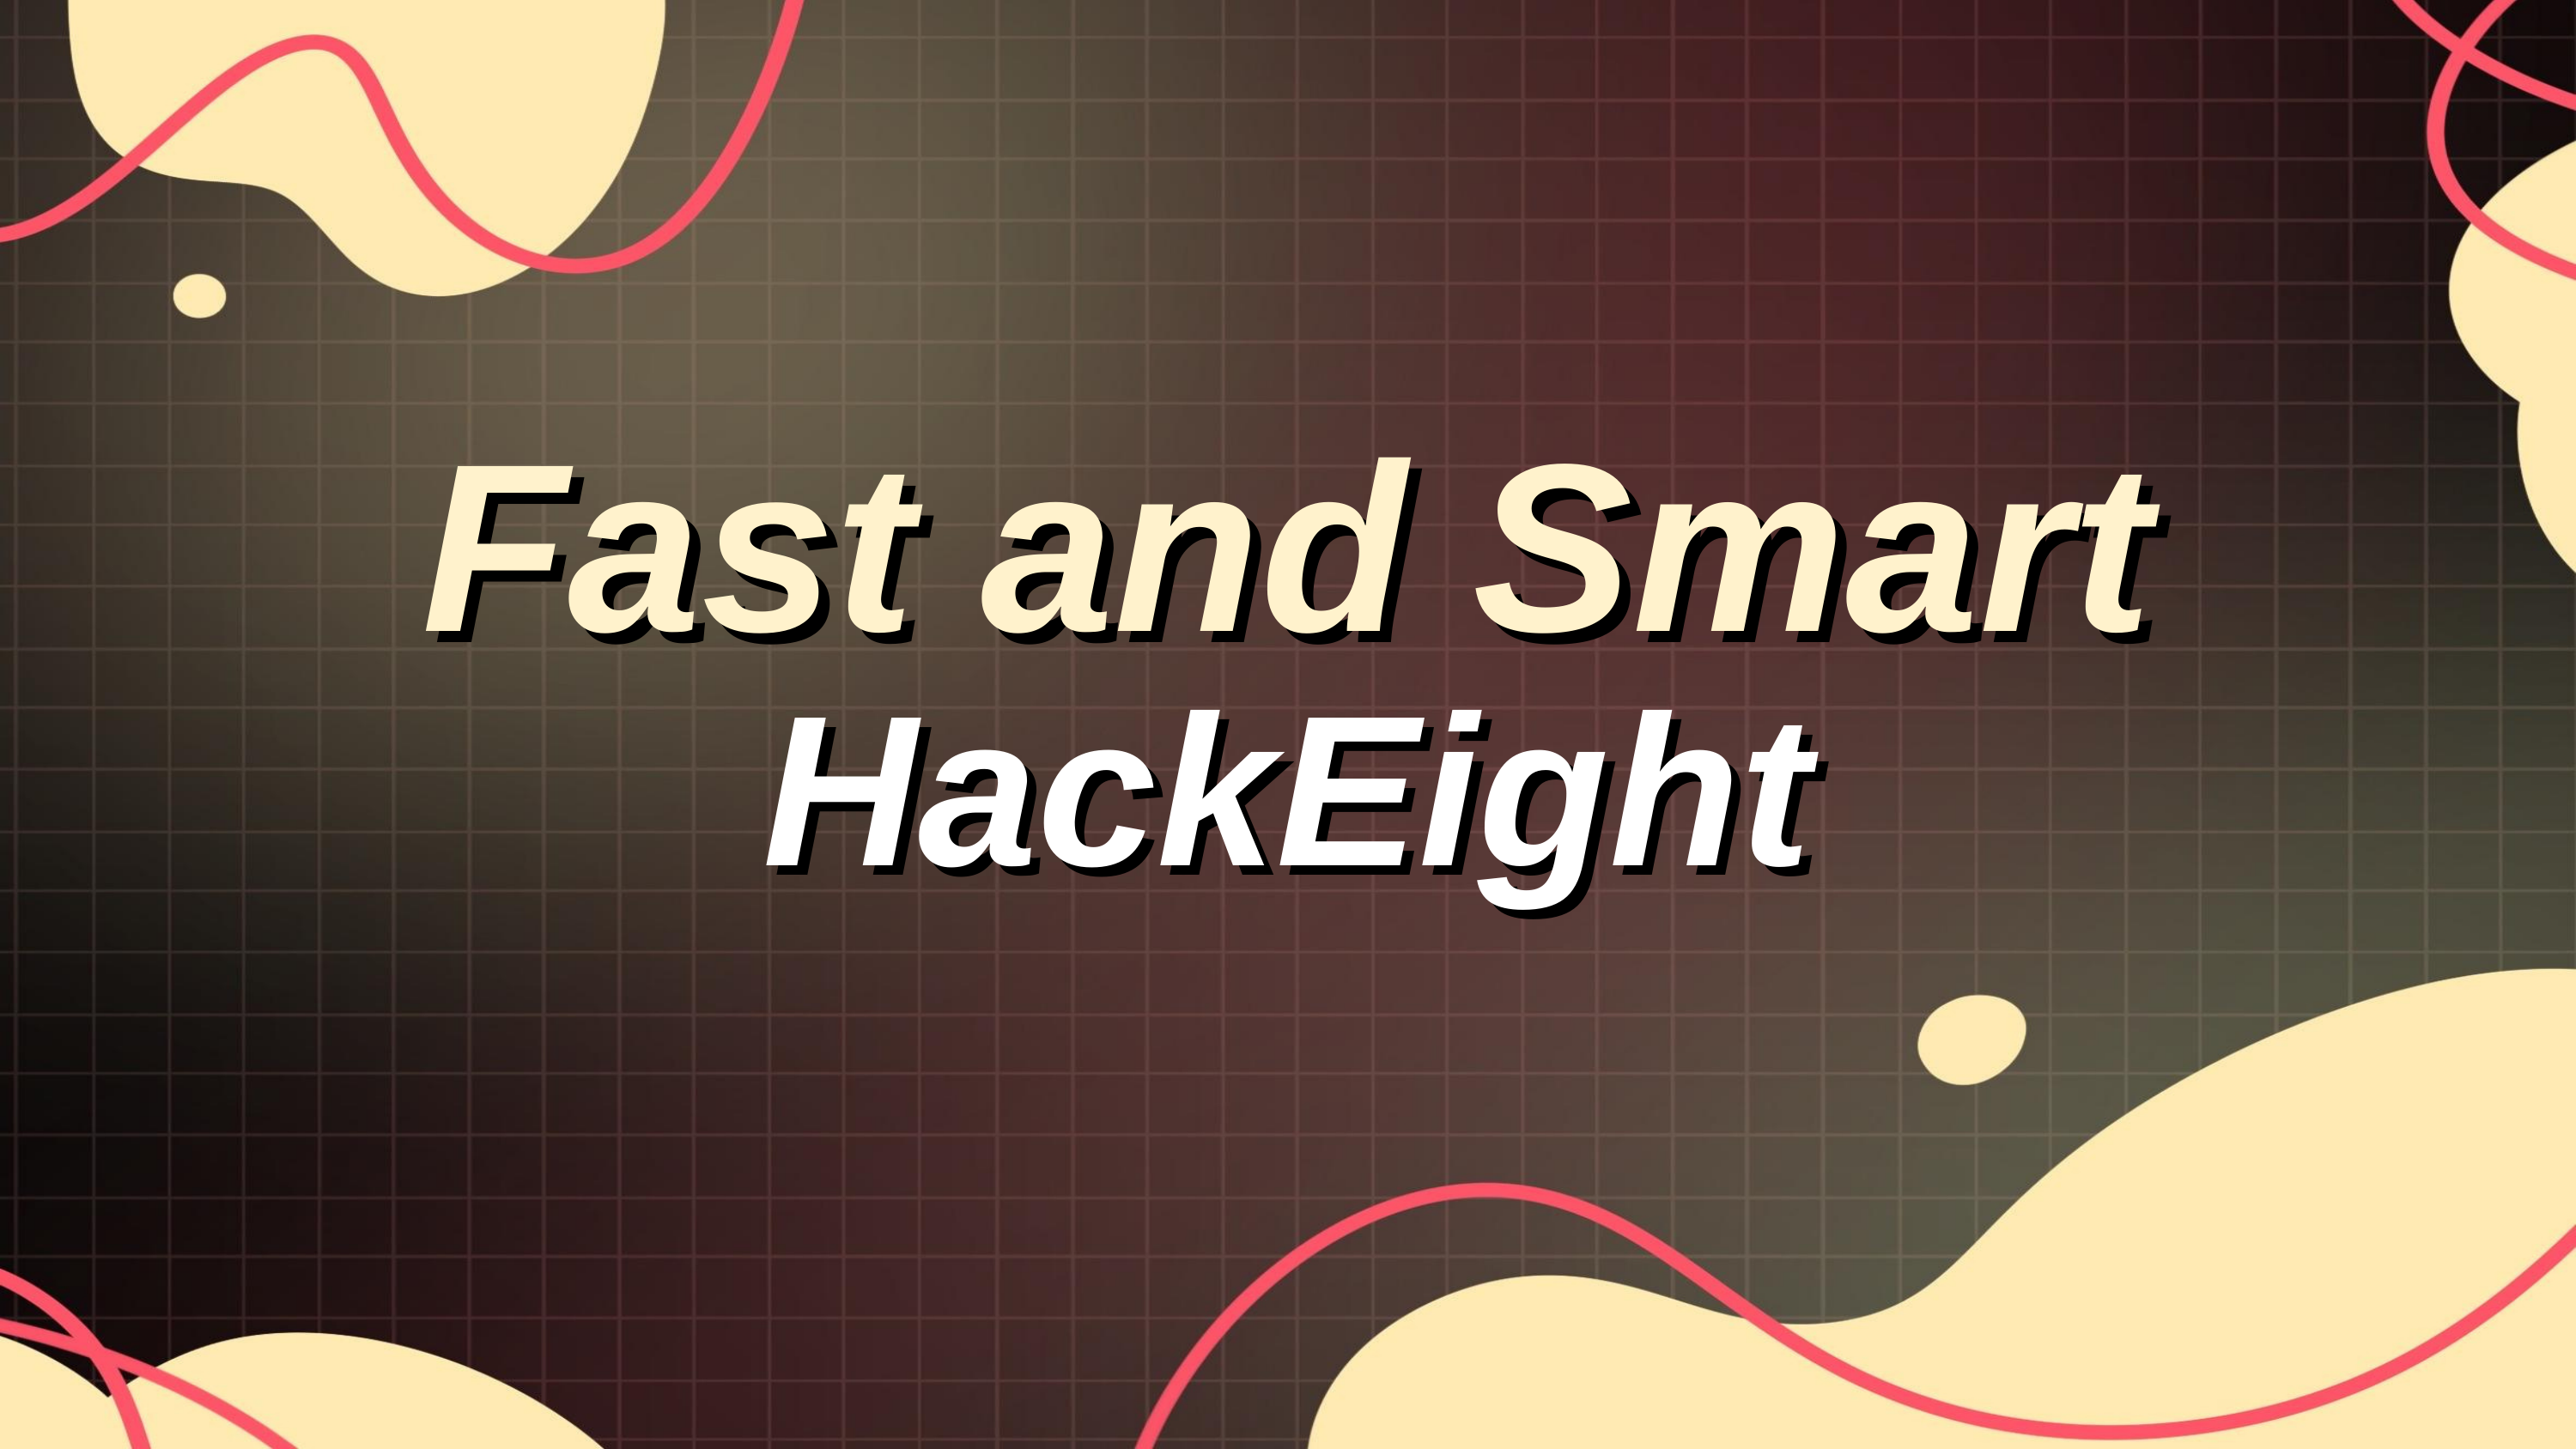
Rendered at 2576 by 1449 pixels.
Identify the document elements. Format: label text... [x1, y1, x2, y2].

text_box HackEight [1526, 779, 1566, 845]
text_box Fast and Smart [324, 391, 2252, 680]
text_box [0, 0, 2576, 1449]
text_box HackEight [528, 651, 2048, 909]
